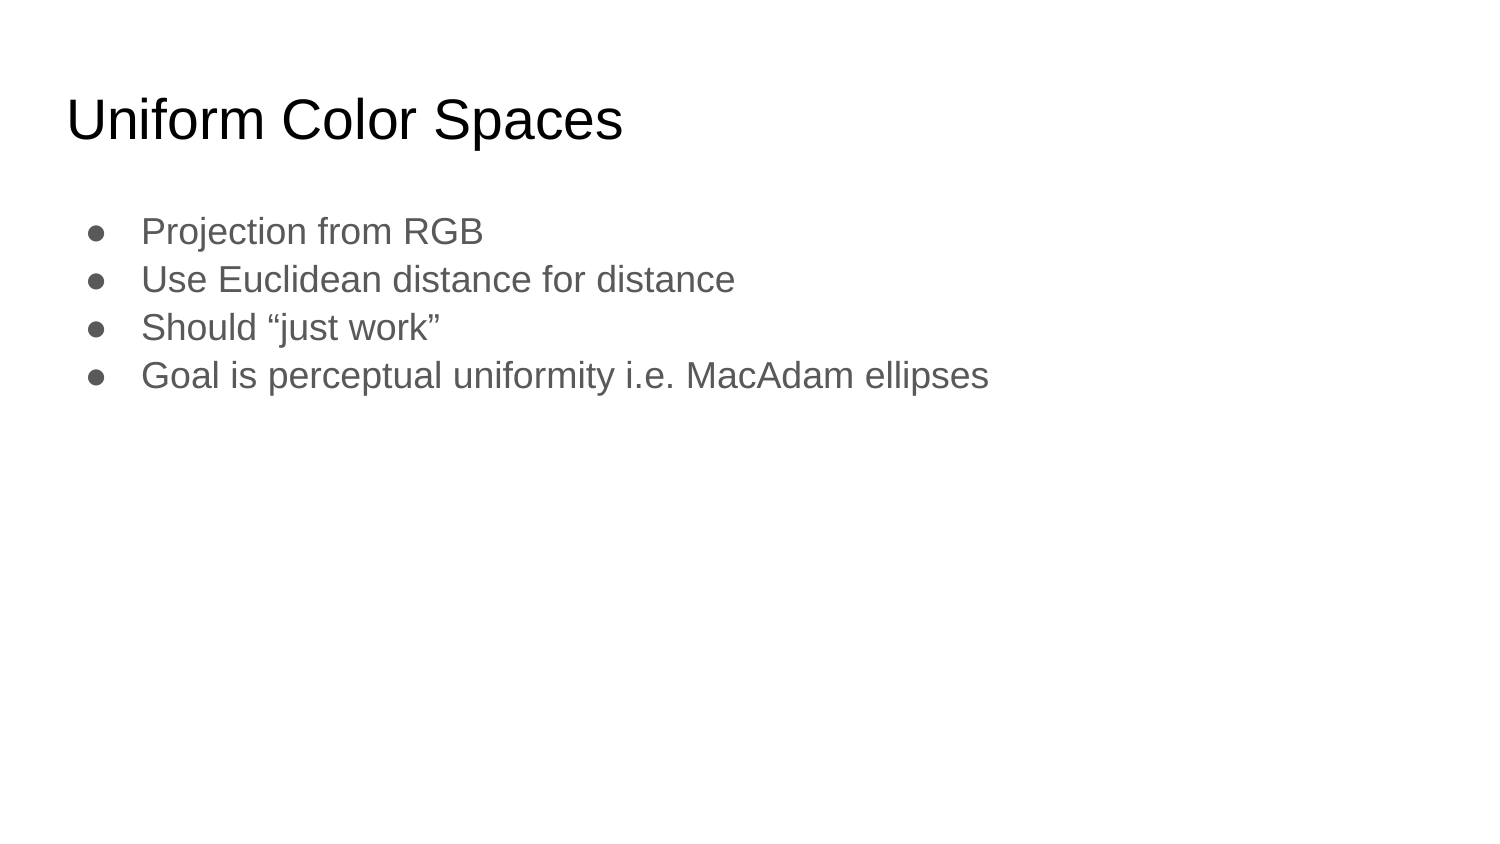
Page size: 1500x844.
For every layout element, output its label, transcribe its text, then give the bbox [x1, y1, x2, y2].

title Uniform Color Spaces [51, 72, 1449, 167]
list Projection from RGB Use Euclidean distance for distance Should “just work” Goal is perceptual uniformity i.e. MacAdam ellipses [51, 189, 1449, 750]
